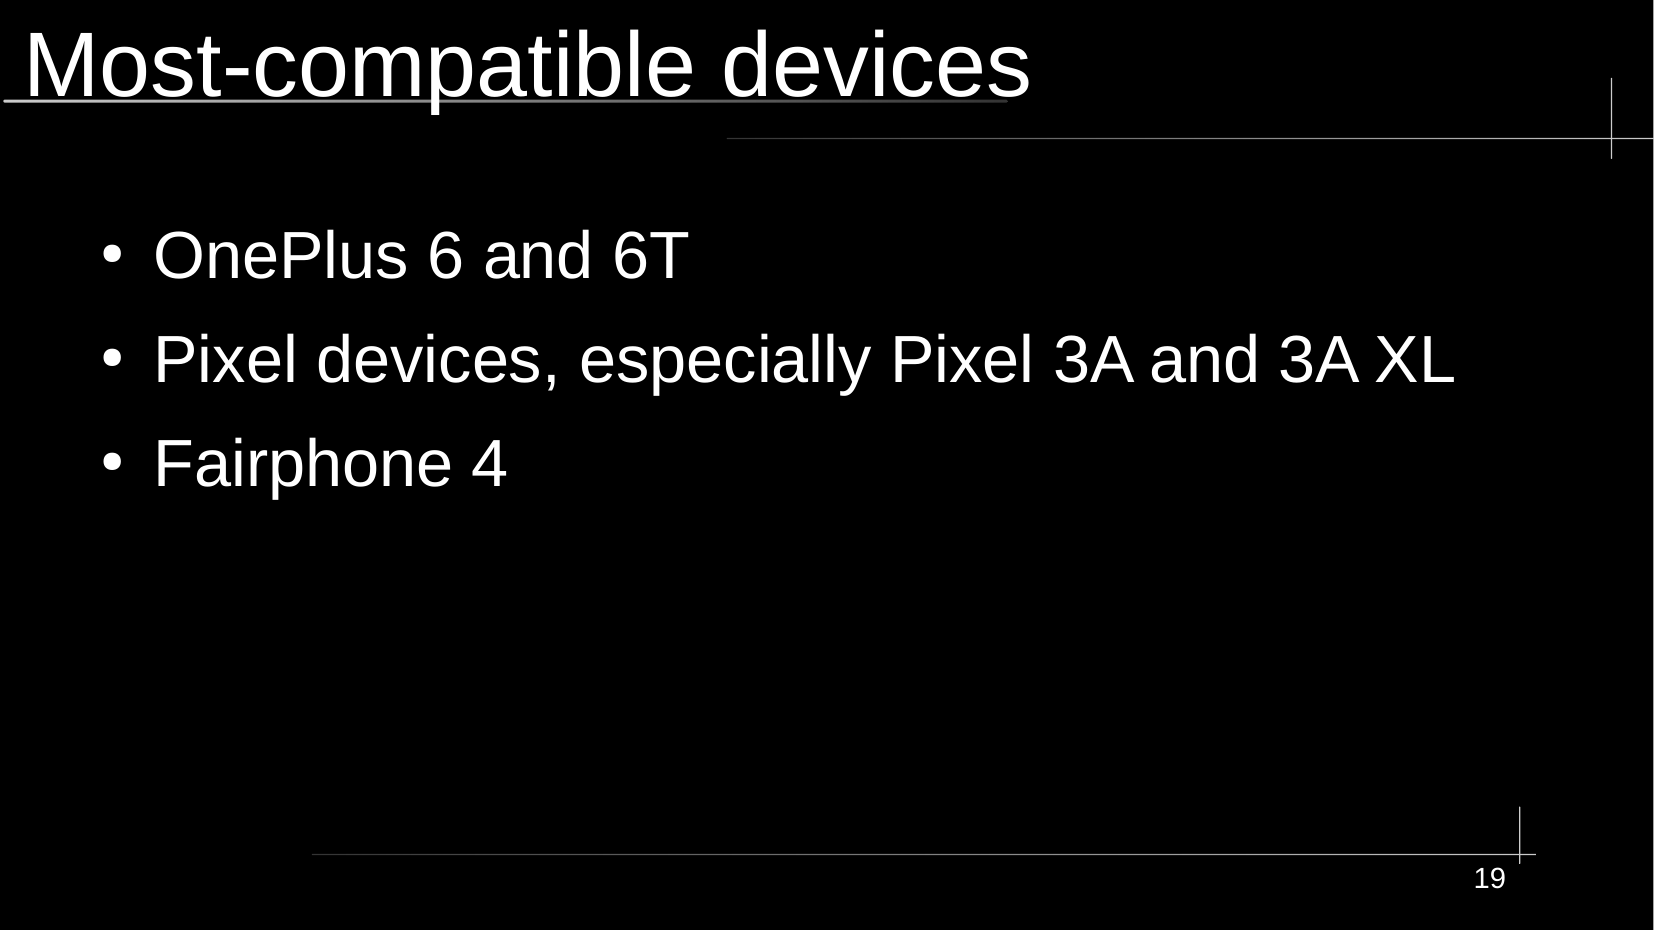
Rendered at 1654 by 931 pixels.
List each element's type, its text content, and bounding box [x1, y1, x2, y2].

title Most-compatible devices [23, 11, 1589, 119]
list OnePlus 6 and 6T Pixel devices, especially Pixel 3A and 3A XL Fairphone 4 [82, 217, 1571, 526]
